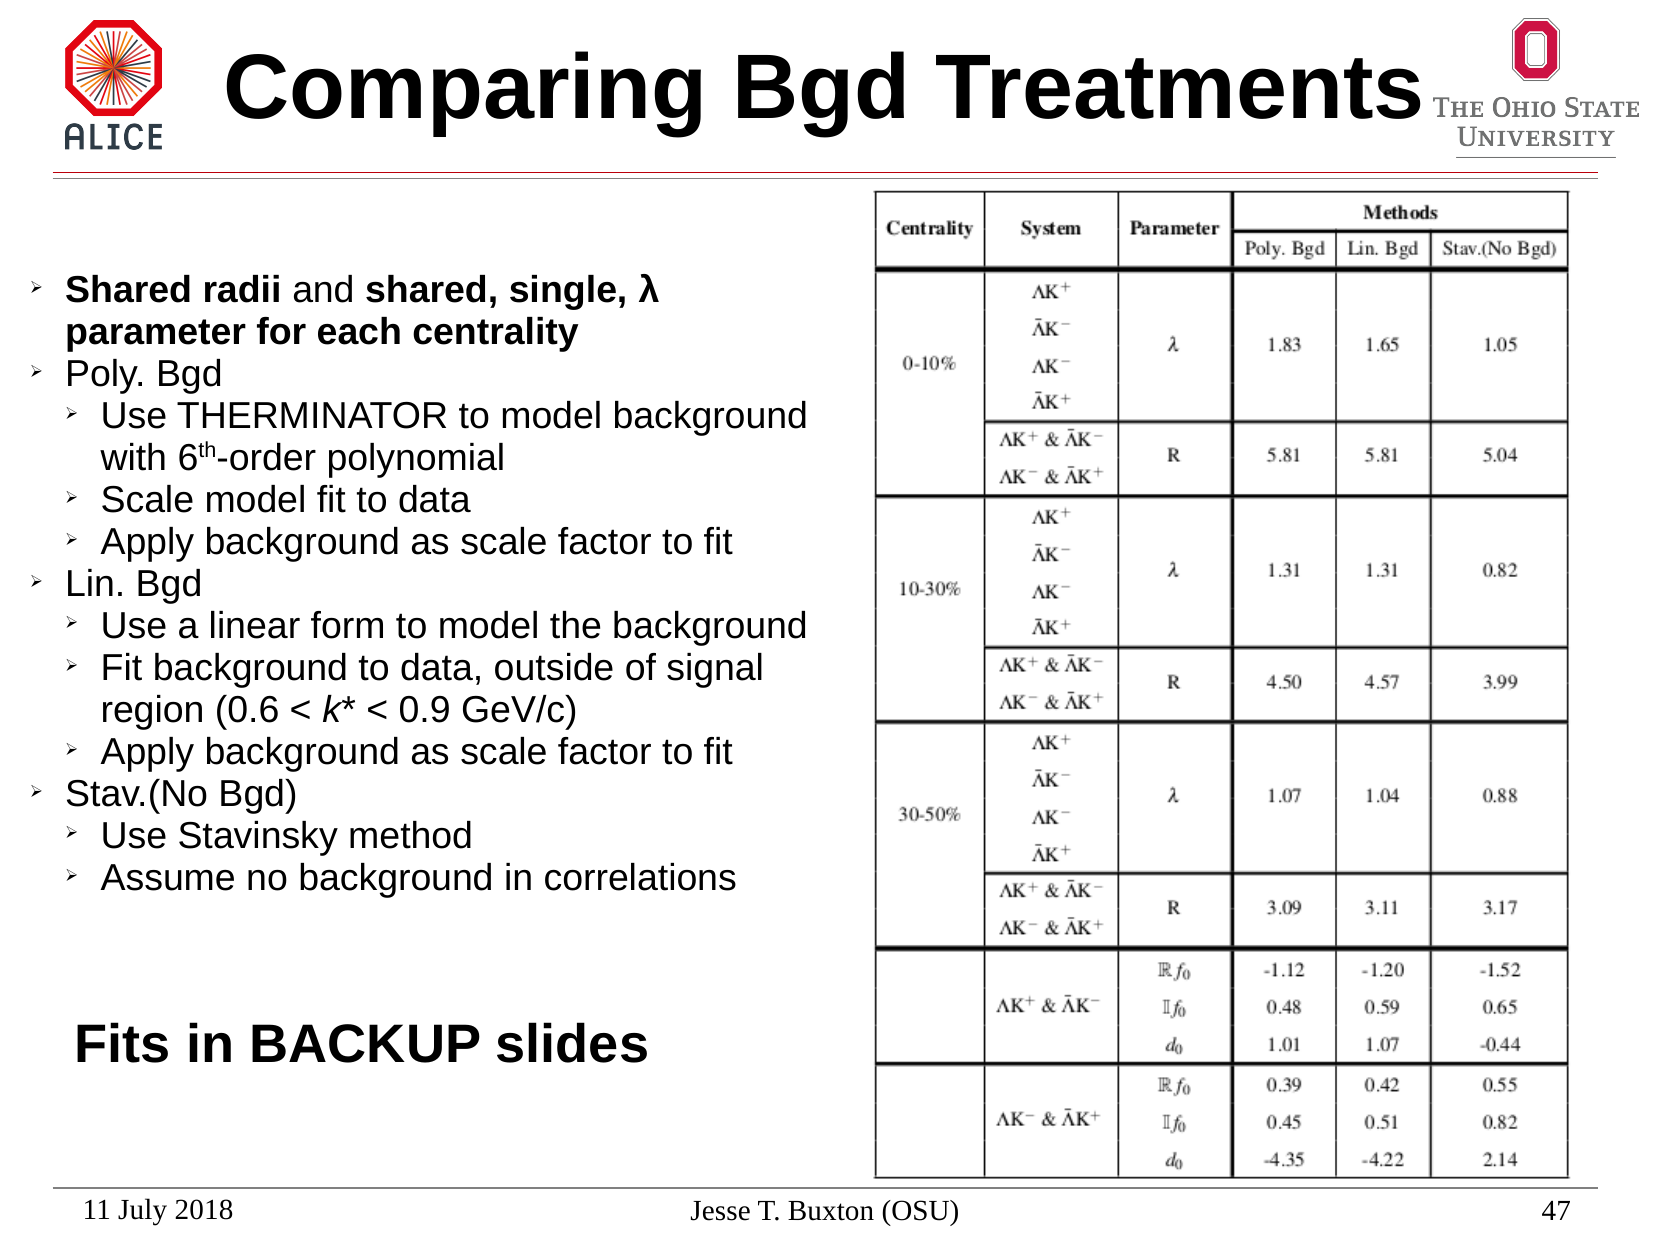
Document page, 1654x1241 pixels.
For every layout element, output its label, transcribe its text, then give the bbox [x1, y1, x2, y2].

text_box Shared radii and shared, single, λ parameter for each centrality Poly. Bgd Use THERMINATOR to model background with 6th-order polynomial Scale model fit to data Apply background as scale factor to fit Lin. Bgd Use a linear form to model the background Fit background to data, outside of signal region (0.6 < k* < 0.9 GeV/c) Apply background as scale factor to fit Stav.(No Bgd) Use Stavinsky method Assume no background in correlations [15, 261, 856, 922]
text_box Fits in BACKUP slides [60, 1005, 766, 1082]
picture [869, 185, 1575, 1185]
picture [1513, 5, 1642, 171]
picture [65, 20, 137, 150]
title Comparing Bgd Treatments [137, 1, 1513, 172]
